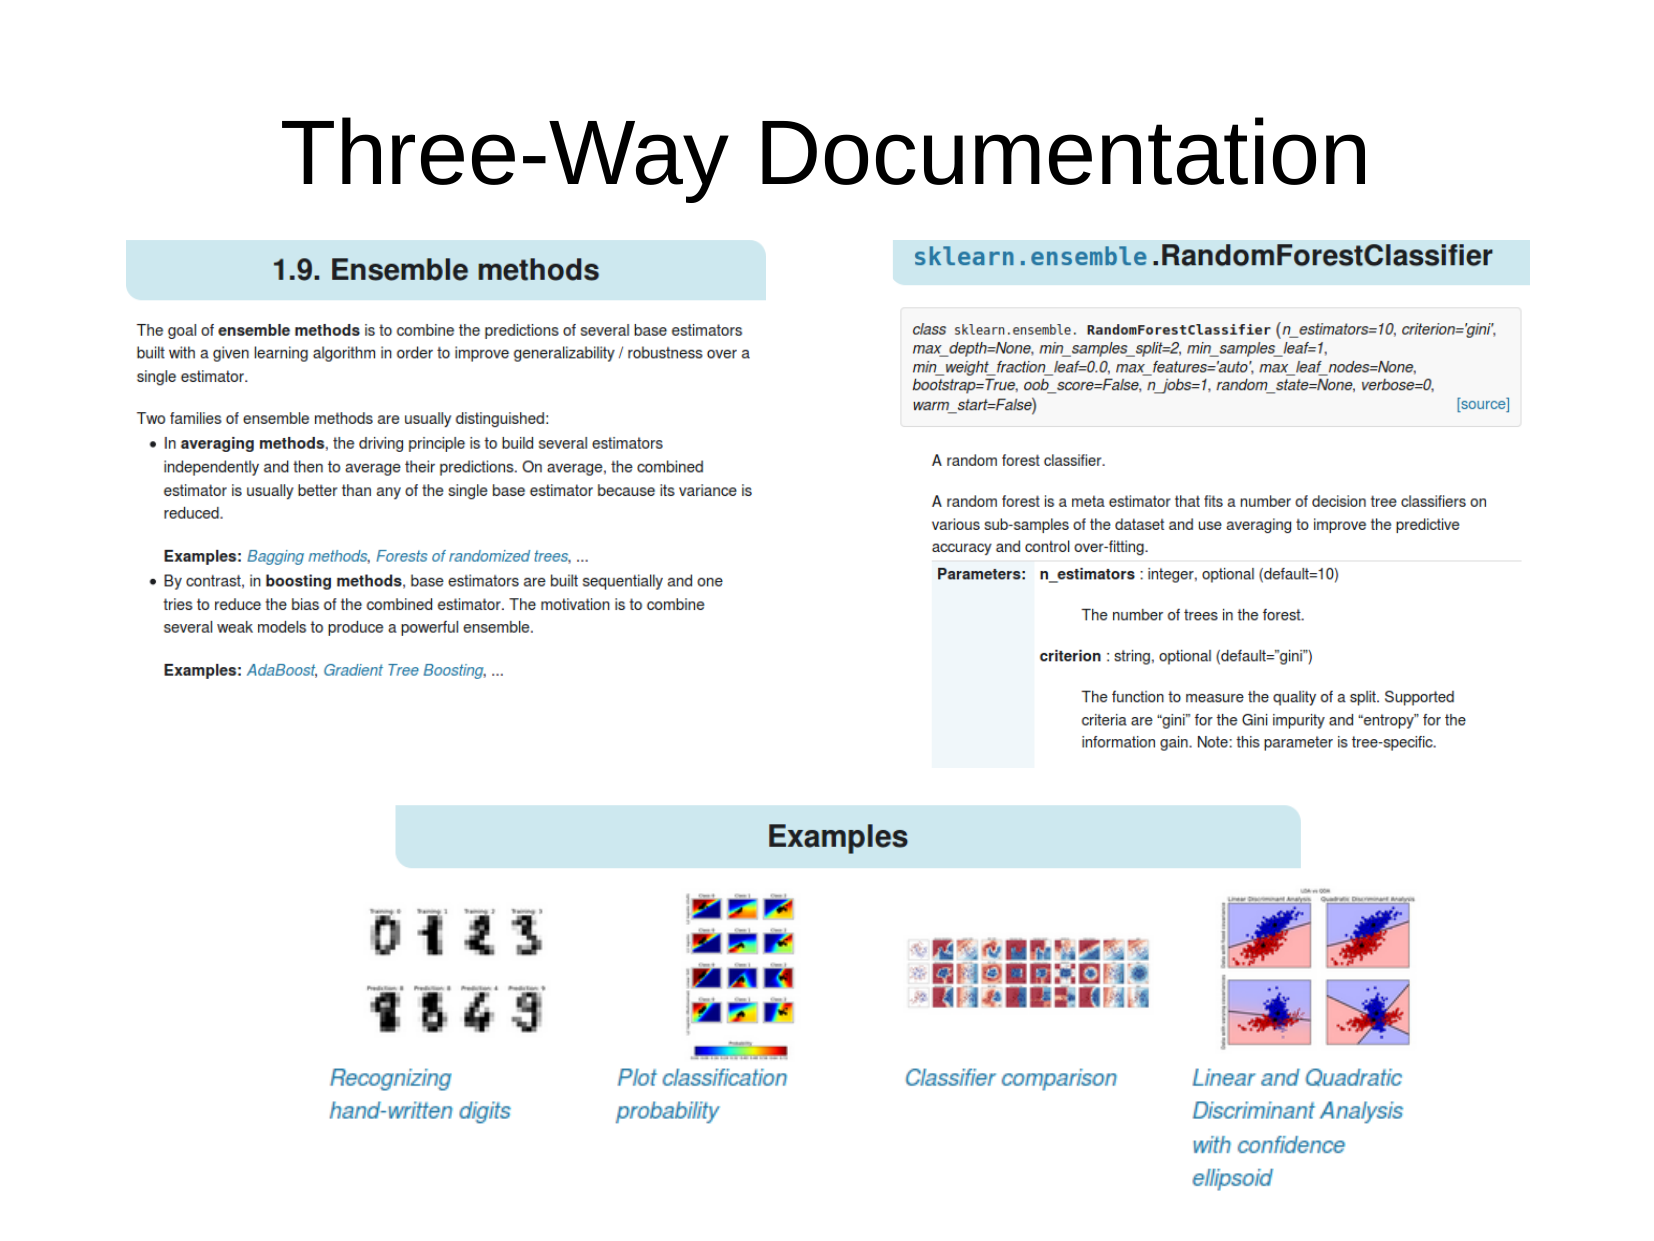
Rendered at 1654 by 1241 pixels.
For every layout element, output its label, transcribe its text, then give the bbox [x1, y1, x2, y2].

picture [255, 794, 1510, 1231]
title Three-Way Documentation [82, 49, 1571, 257]
picture [126, 239, 766, 694]
picture [892, 240, 1531, 768]
